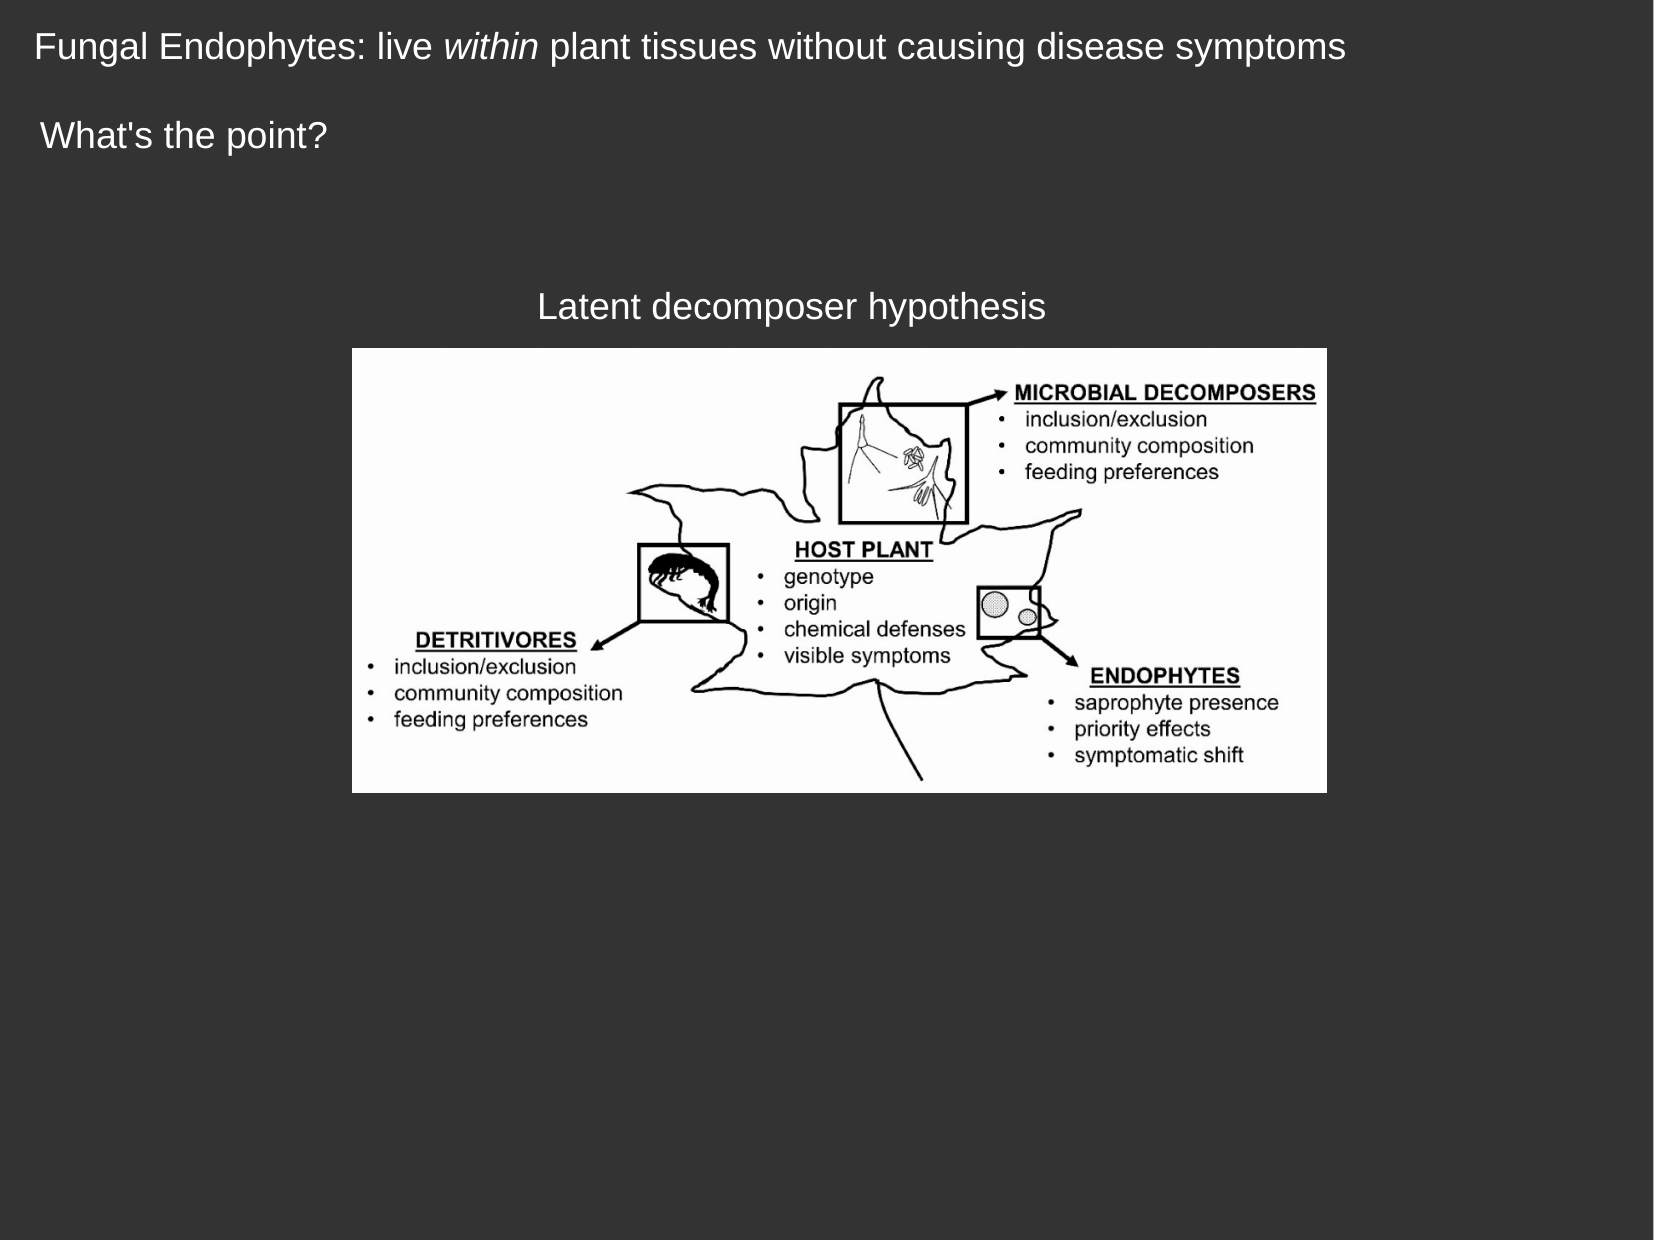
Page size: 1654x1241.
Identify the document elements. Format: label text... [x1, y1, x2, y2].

picture [352, 348, 1327, 793]
text_box What's the point? [25, 107, 1629, 165]
text_box Latent decomposer hypothesis [522, 277, 1164, 335]
text_box Fungal Endophytes: live within plant tissues without causing disease symptoms [19, 17, 1622, 75]
